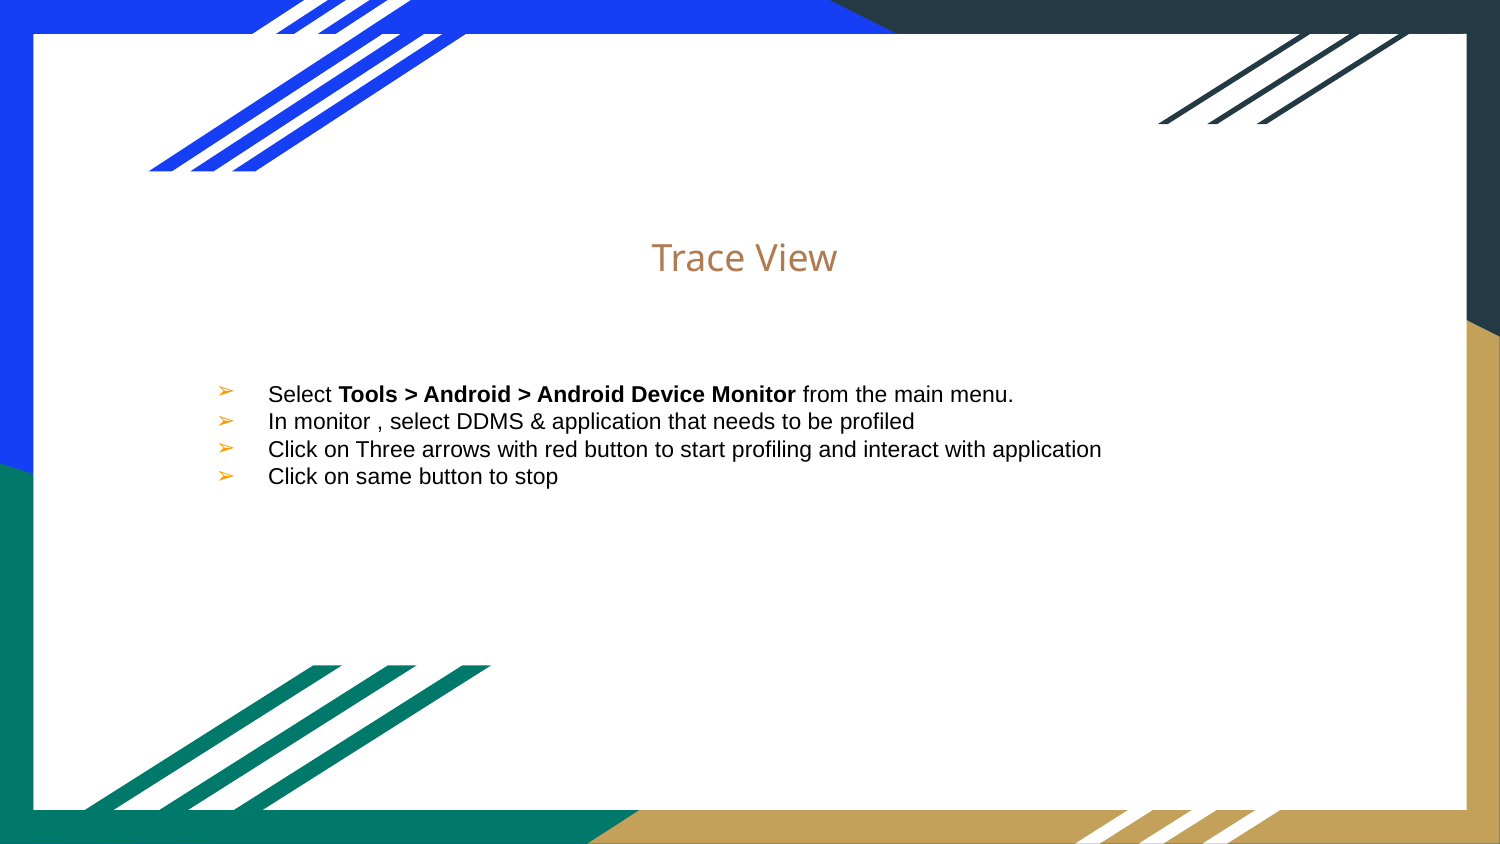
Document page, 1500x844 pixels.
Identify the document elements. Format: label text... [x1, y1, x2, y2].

subtitle Select Tools > Android > Android Device Monitor from the main menu. In monitor , select DDMS & application that needs to be profiled Click on Three arrows with red button to start profiling and interact with application Click on same button to stop [178, 364, 1185, 646]
title Trace View [304, 137, 1185, 364]
